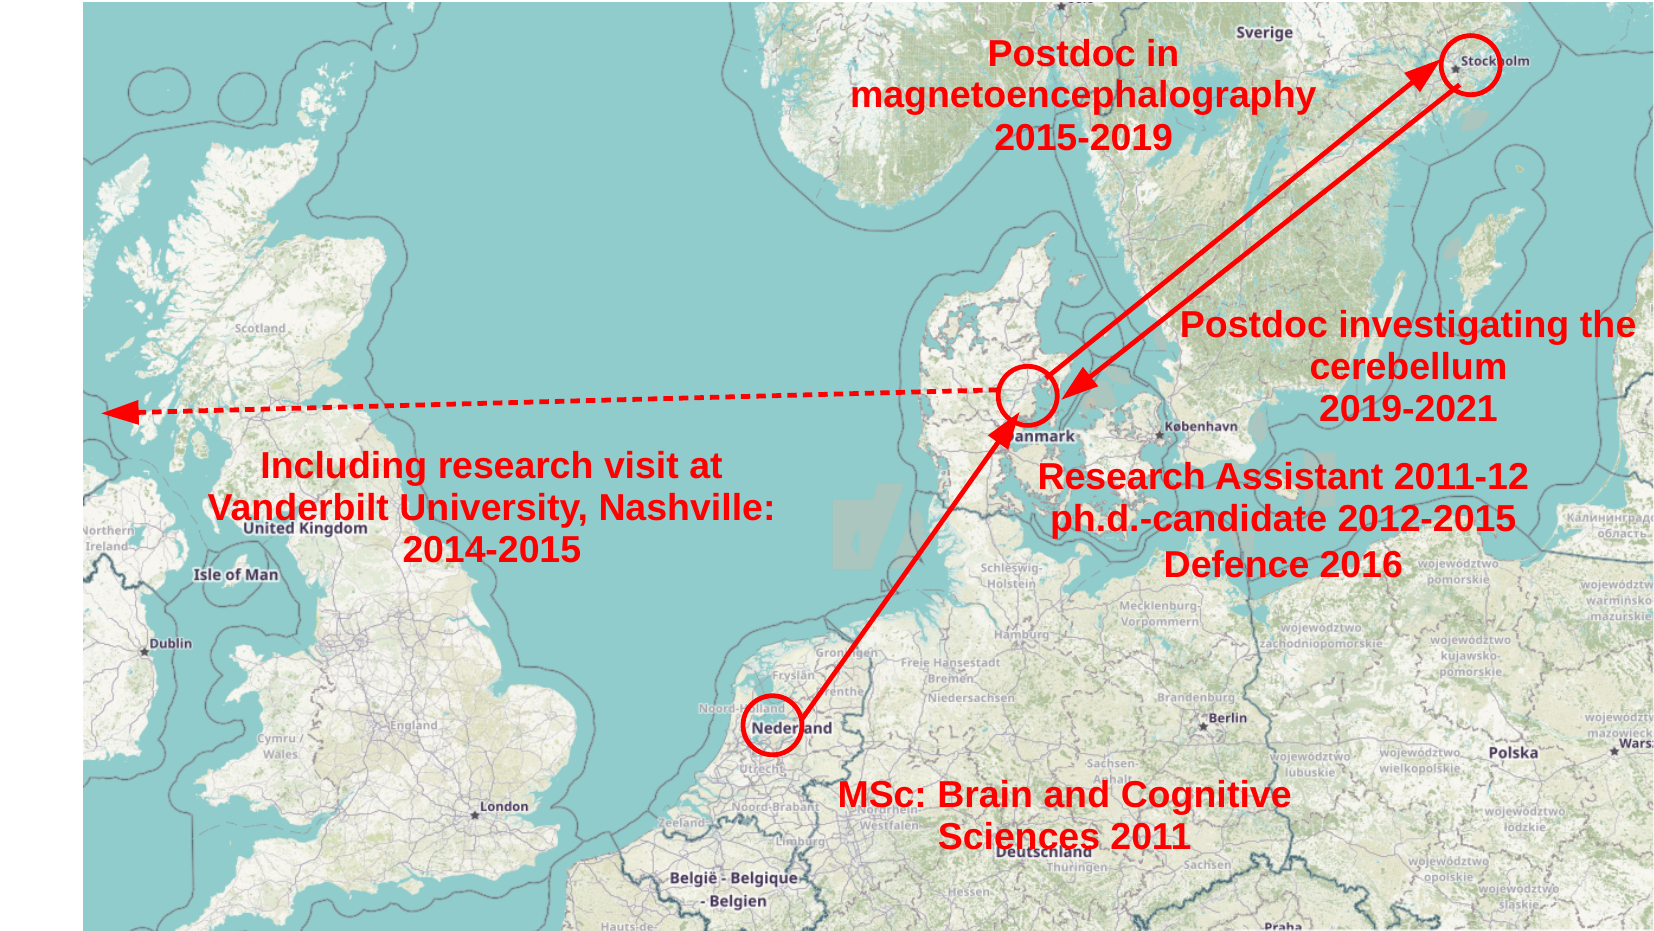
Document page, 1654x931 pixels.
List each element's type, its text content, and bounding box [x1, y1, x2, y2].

picture [83, 2, 1654, 931]
text_box Including research visit at Vanderbilt University, Nashville: 2014-2015 [181, 437, 802, 578]
text_box MSc: Brain and Cognitive Sciences 2011 [754, 766, 1375, 866]
text_box Defence 2016 [973, 536, 1594, 636]
text_box Postdoc investigating the cerebellum 2019-2021 [1157, 296, 1654, 438]
text_box Postdoc in magnetoencephalography 2015-2019 [832, 24, 1335, 166]
text_box Research Assistant 2011-12 ph.d.-candidate 2012-2015 [973, 447, 1594, 536]
